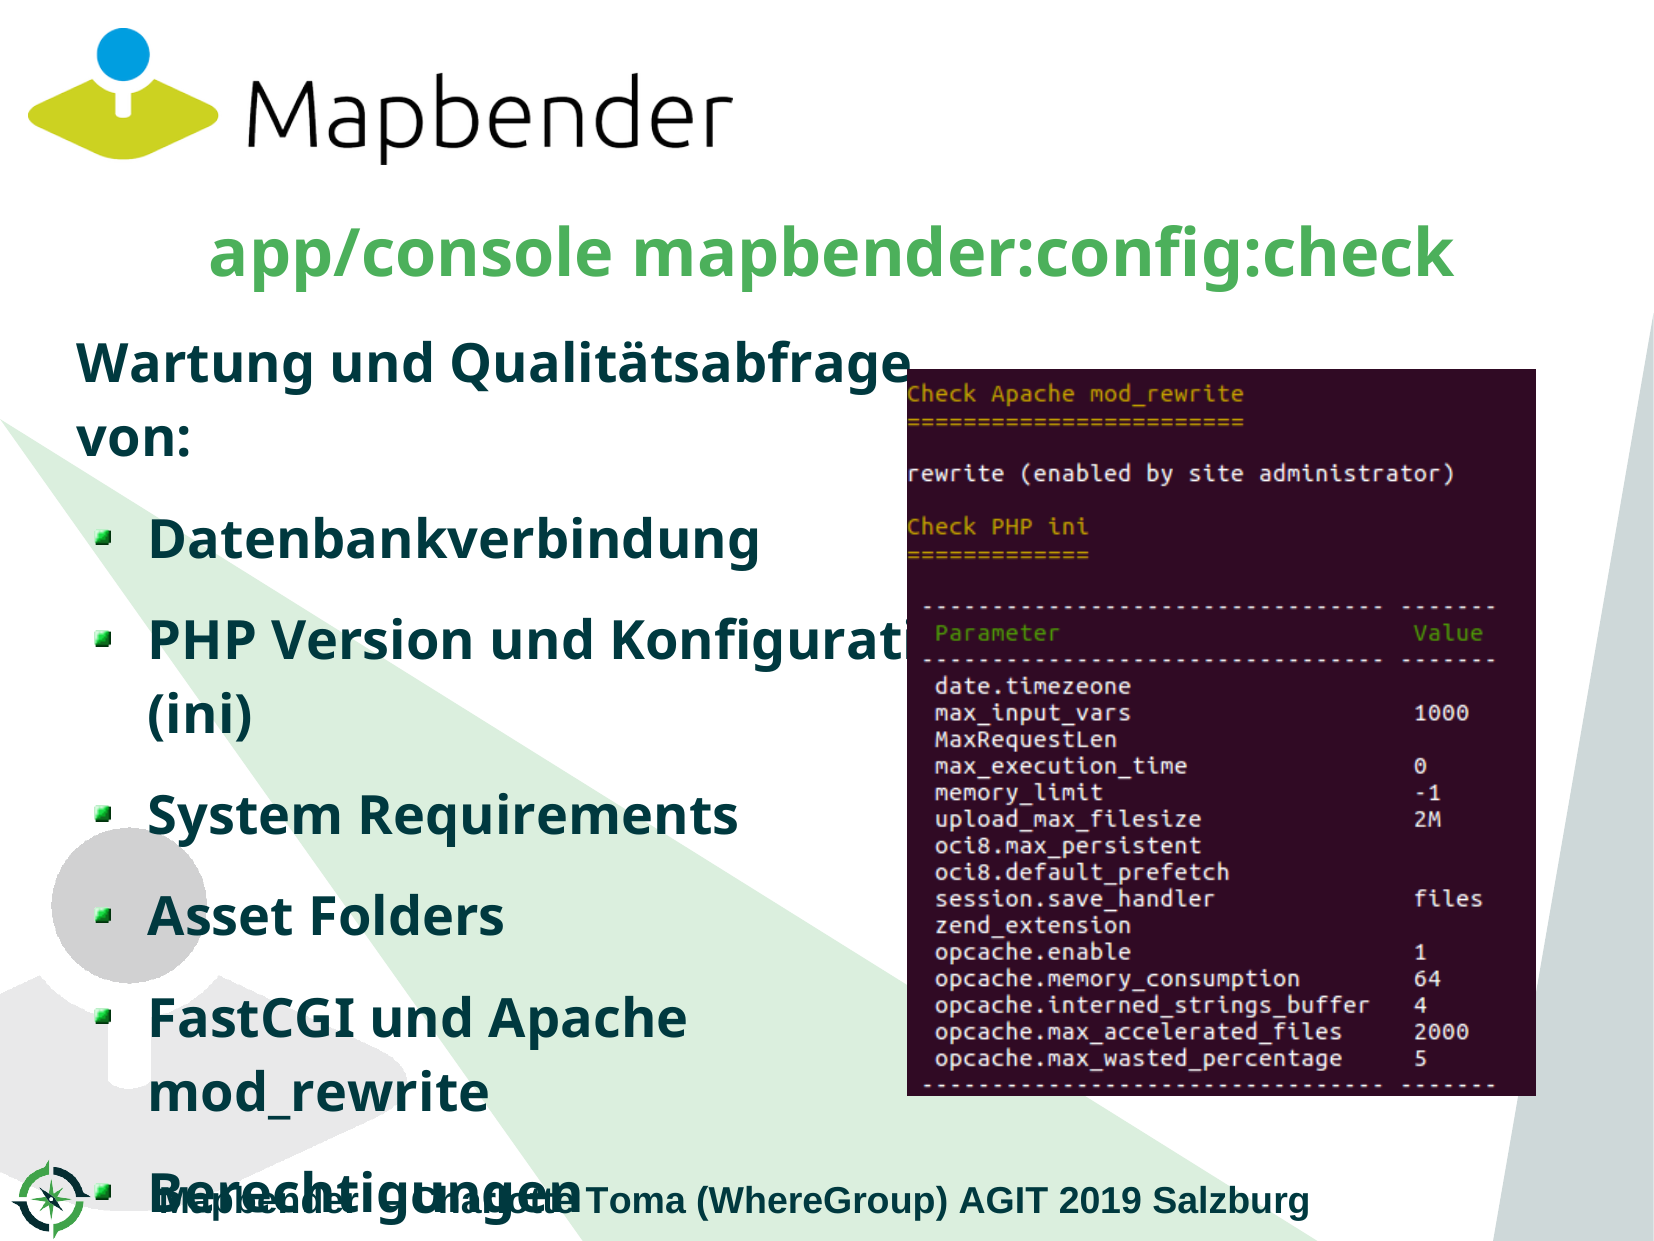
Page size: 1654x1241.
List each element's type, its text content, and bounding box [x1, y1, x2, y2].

picture [10, 1158, 92, 1240]
list Wartung und Qualitätsabfrage von: Datenbankverbindung PHP Version und Konfiguration (ini) System Requirements Asset Folders FastCGI und Apache mod_rewrite Berechtigungen [76, 324, 1004, 1209]
title app/console mapbender:config:check [76, 177, 1565, 325]
picture [28, 28, 733, 165]
picture [907, 369, 1536, 1096]
